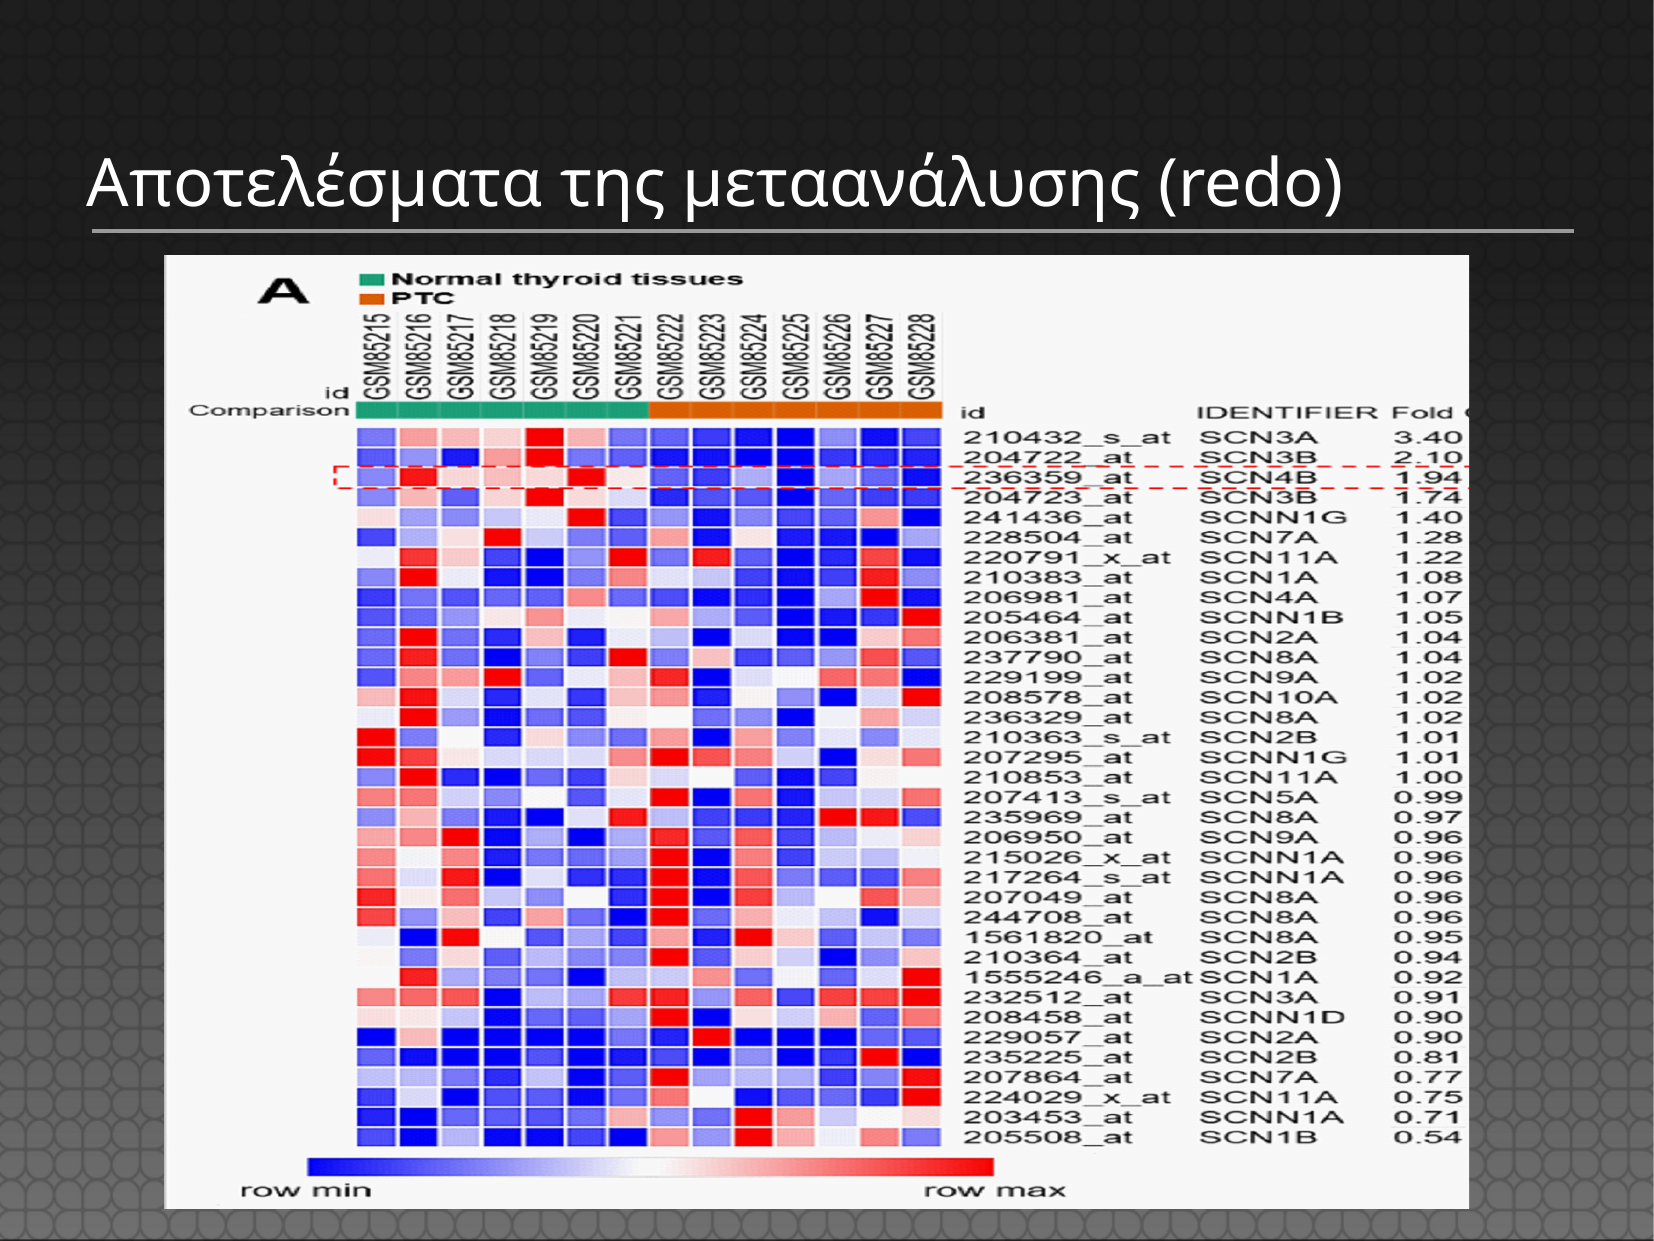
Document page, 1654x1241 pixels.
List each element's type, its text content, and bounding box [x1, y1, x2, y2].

picture [0, 0, 1654, 1241]
title Αποτελέσματα της μεταανάλυσης (redo) [86, 112, 1576, 249]
